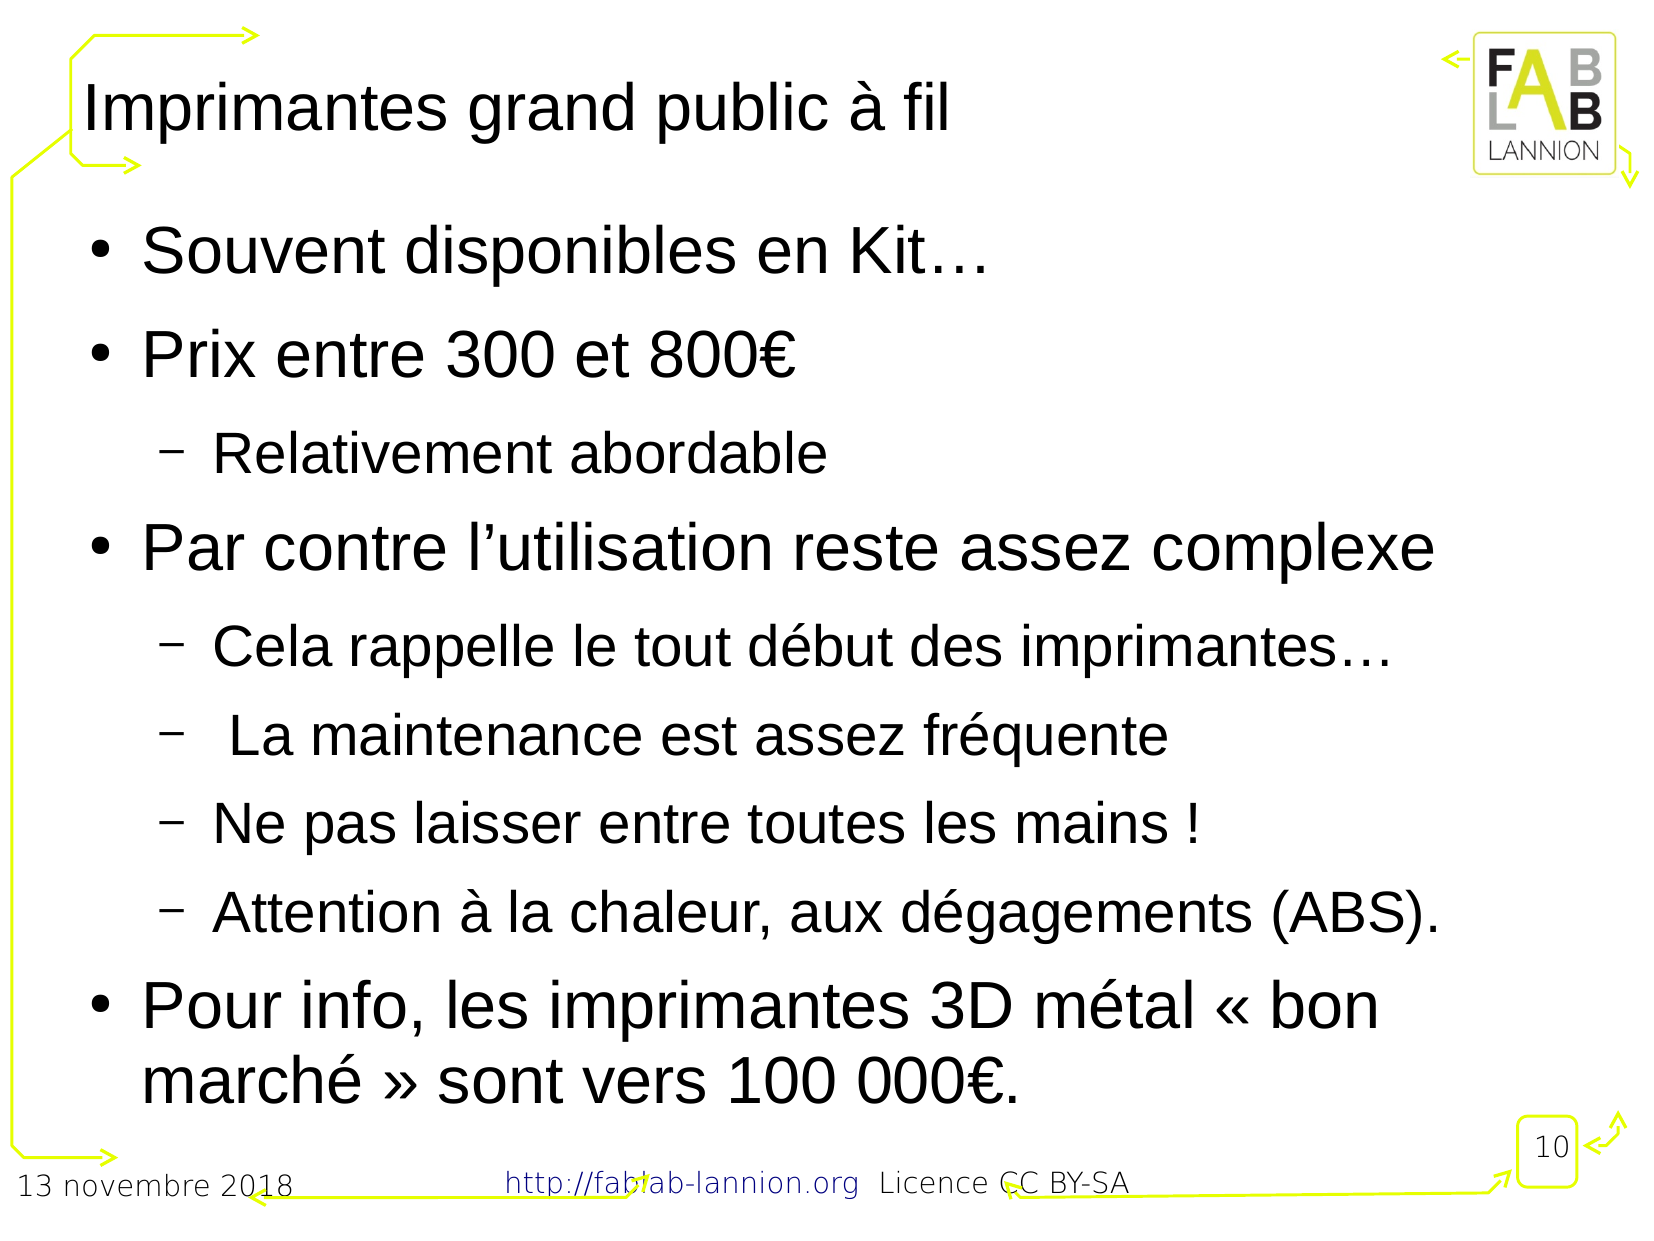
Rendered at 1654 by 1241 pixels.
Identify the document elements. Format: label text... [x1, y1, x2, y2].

picture [1470, 29, 1619, 178]
title Imprimantes grand public à fil [82, 49, 1441, 166]
list Souvent disponibles en Kit… Prix entre 300 et 800€ Relativement abordable Par contre l’utilisation reste assez complexe Cela rappelle le tout début des imprimantes… La maintenance est assez fréquente Ne pas laisser entre toutes les mains ! Attention à la chaleur, aux dégagements (ABS). Pour info, les imprimantes 3D métal « bon marché » sont vers 100 000€. [70, 212, 1560, 1123]
